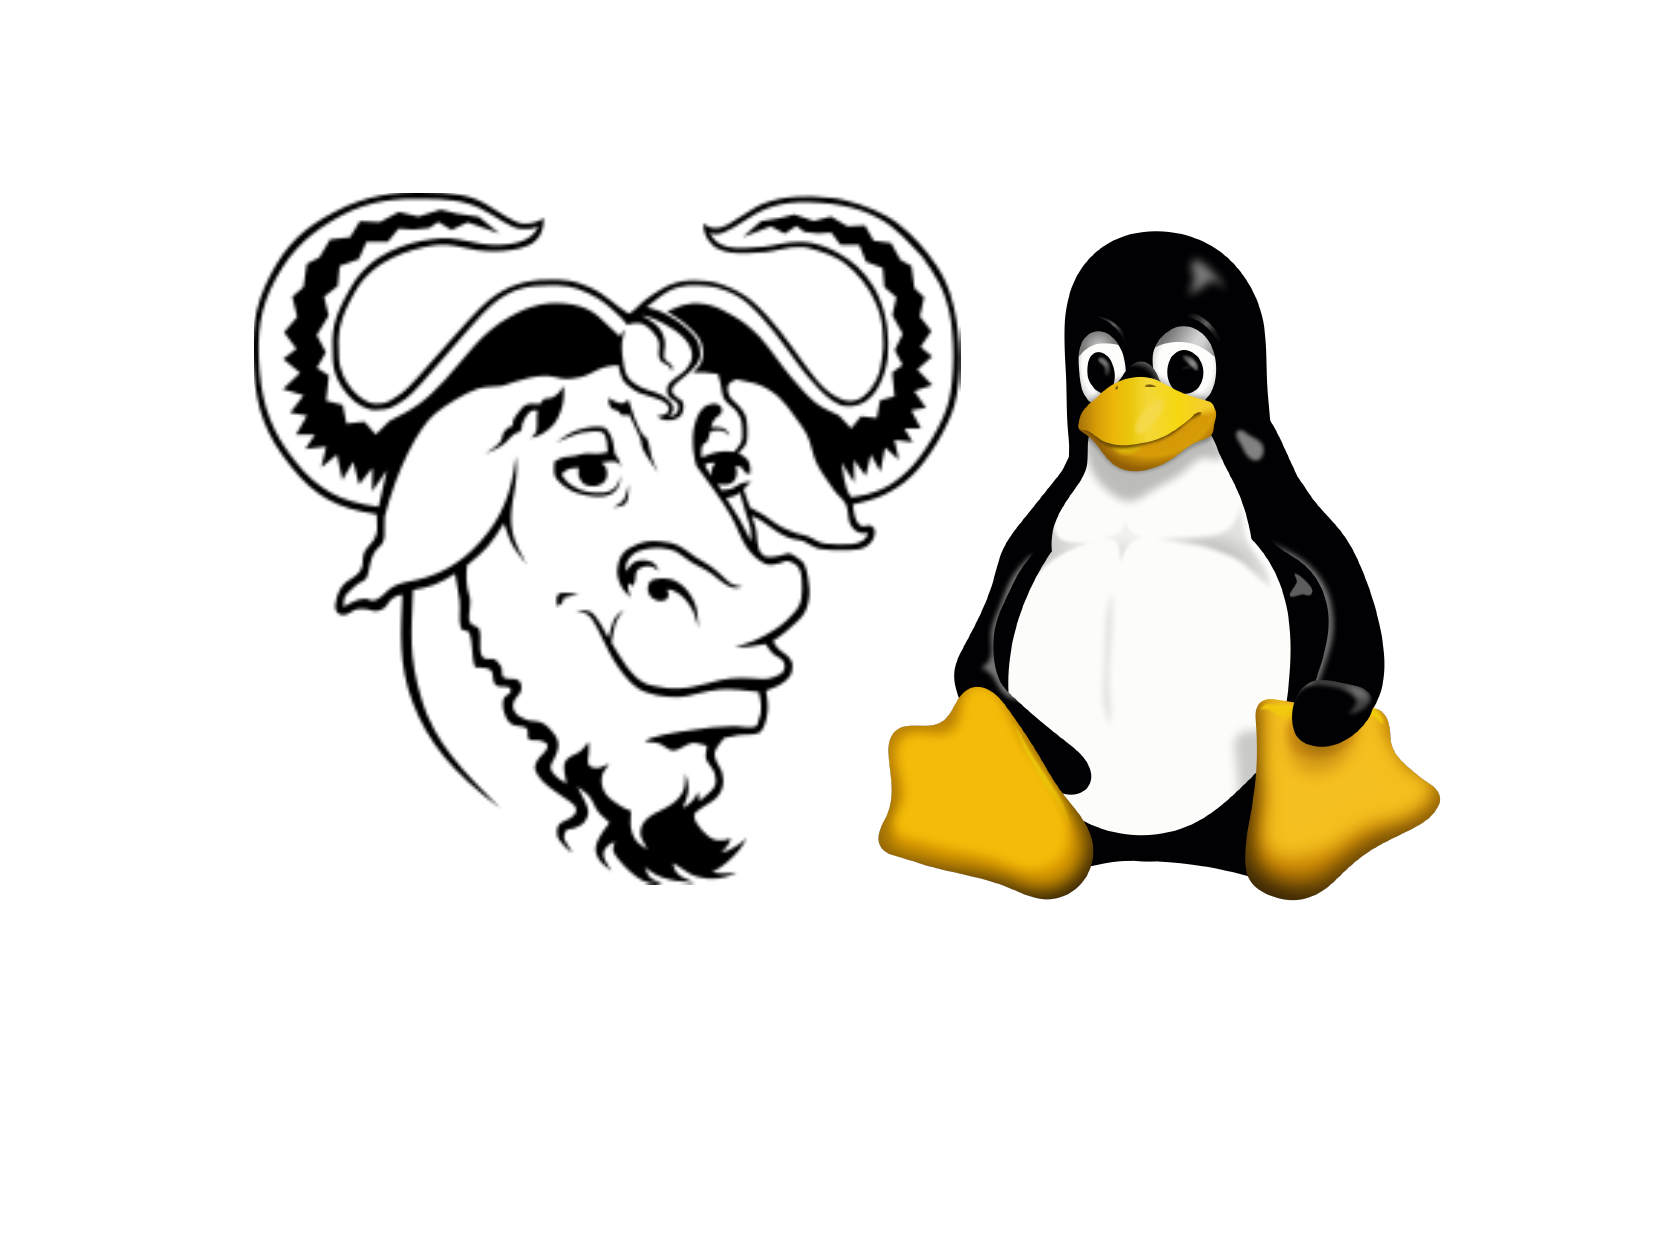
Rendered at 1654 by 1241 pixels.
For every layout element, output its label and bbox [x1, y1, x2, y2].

picture [254, 187, 1471, 931]
